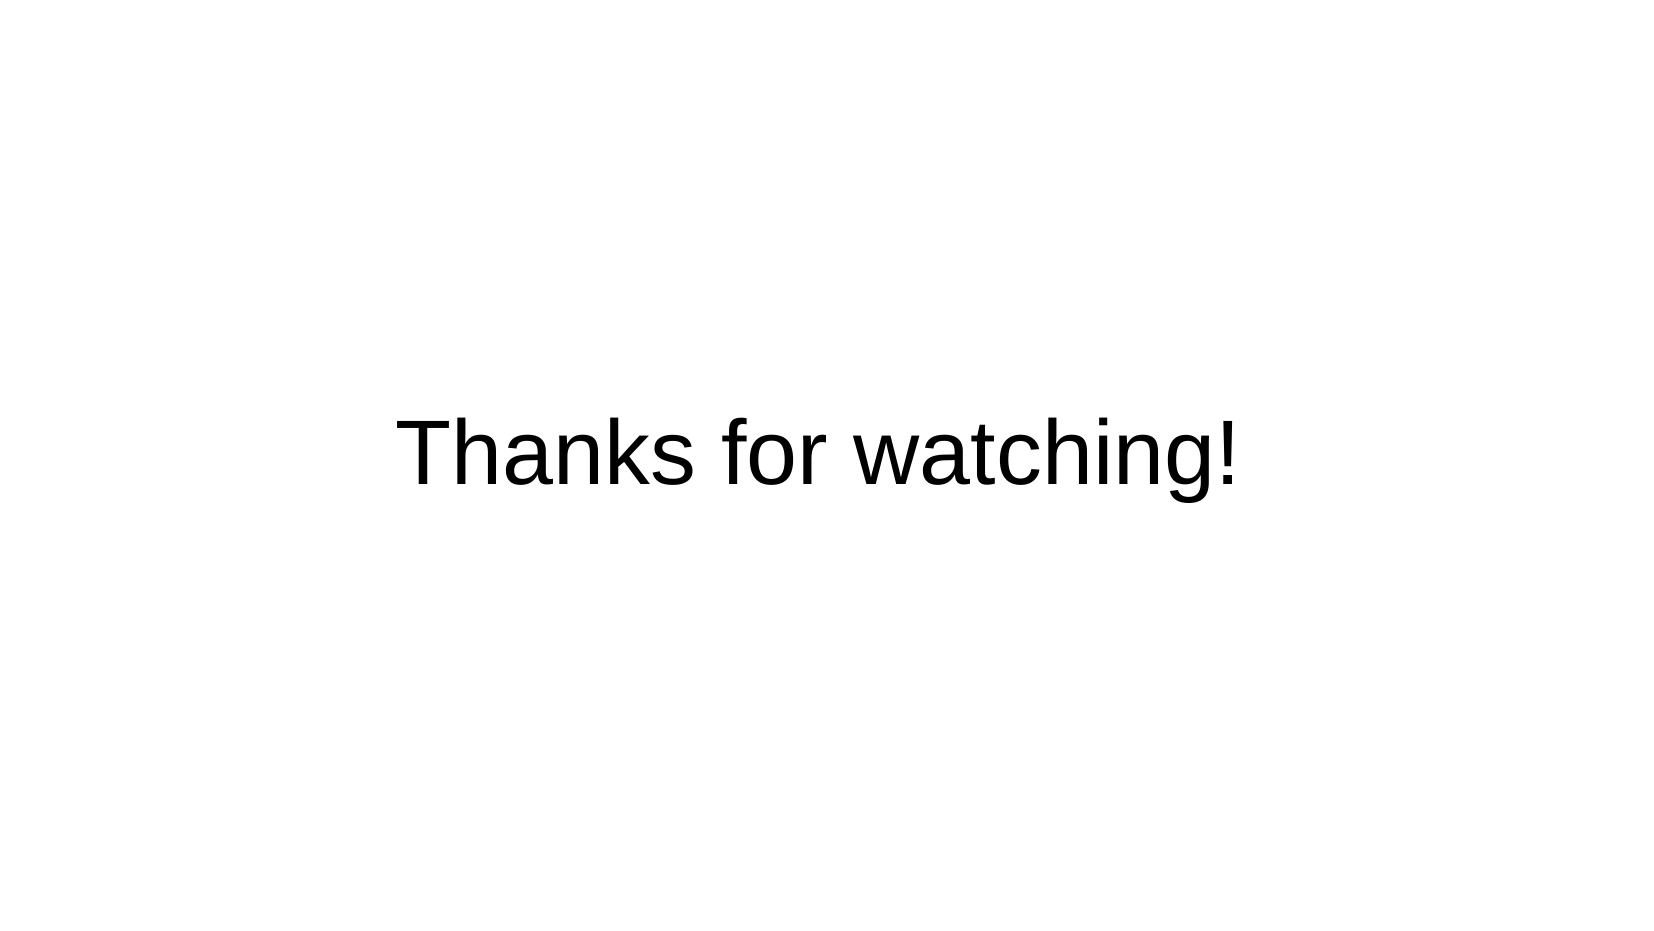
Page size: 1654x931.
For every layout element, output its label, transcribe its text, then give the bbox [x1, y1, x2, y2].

title Thanks for watching! [75, 375, 1564, 531]
